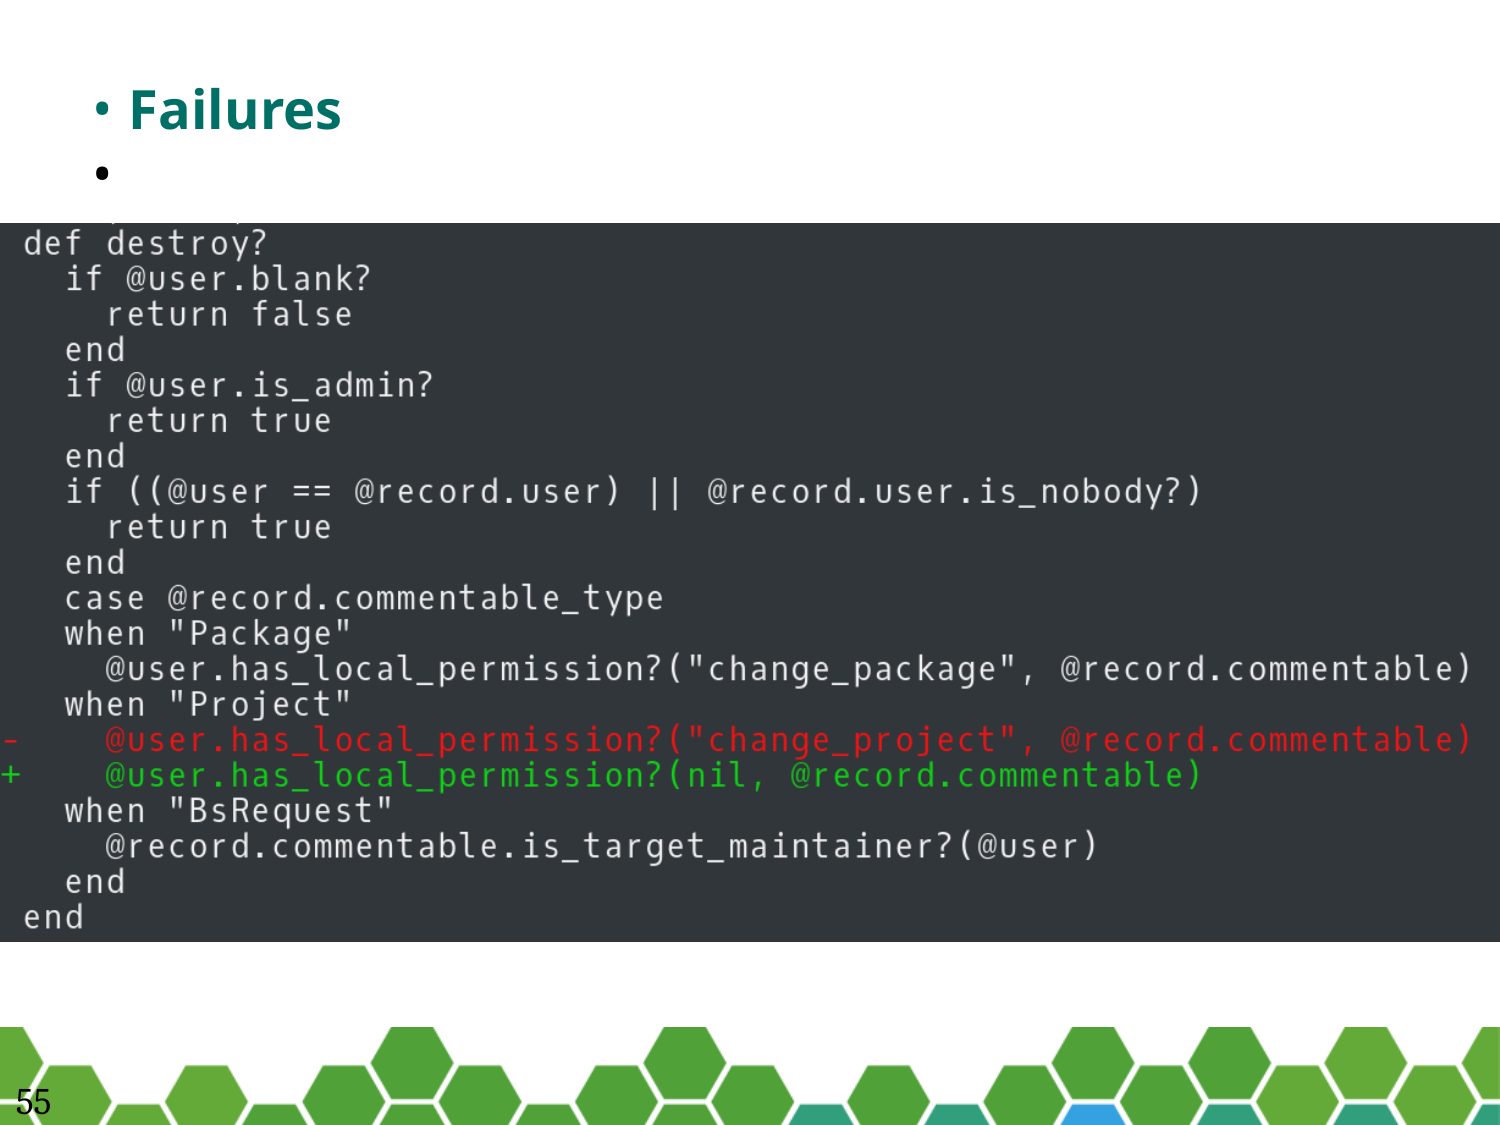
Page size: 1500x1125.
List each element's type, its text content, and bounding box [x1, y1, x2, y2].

picture [0, 1027, 1500, 1125]
picture [0, 223, 1500, 942]
text_box Failures [92, 75, 1467, 223]
